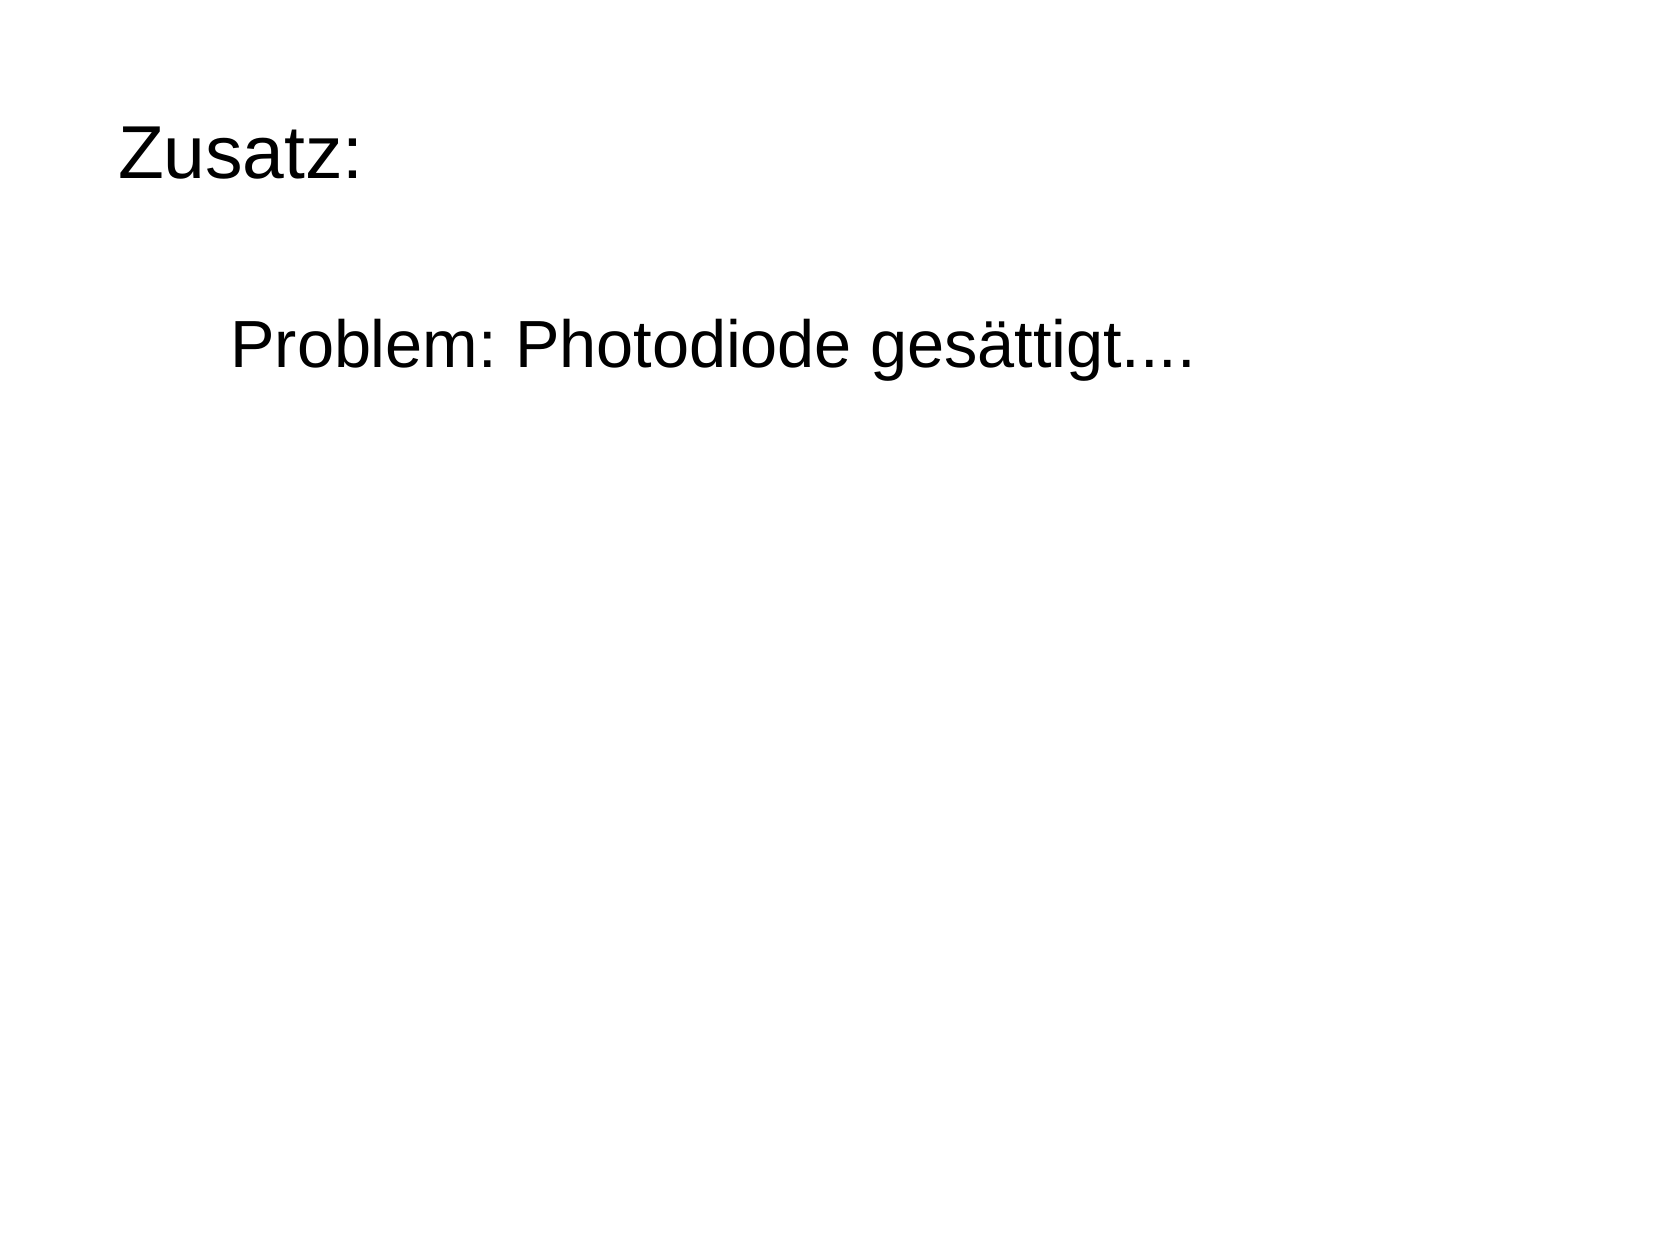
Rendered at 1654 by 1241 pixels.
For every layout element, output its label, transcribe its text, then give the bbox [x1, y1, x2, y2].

list Problem: Photodiode gesättigt.... [159, 307, 1477, 969]
title Zusatz: [82, 49, 1571, 257]
